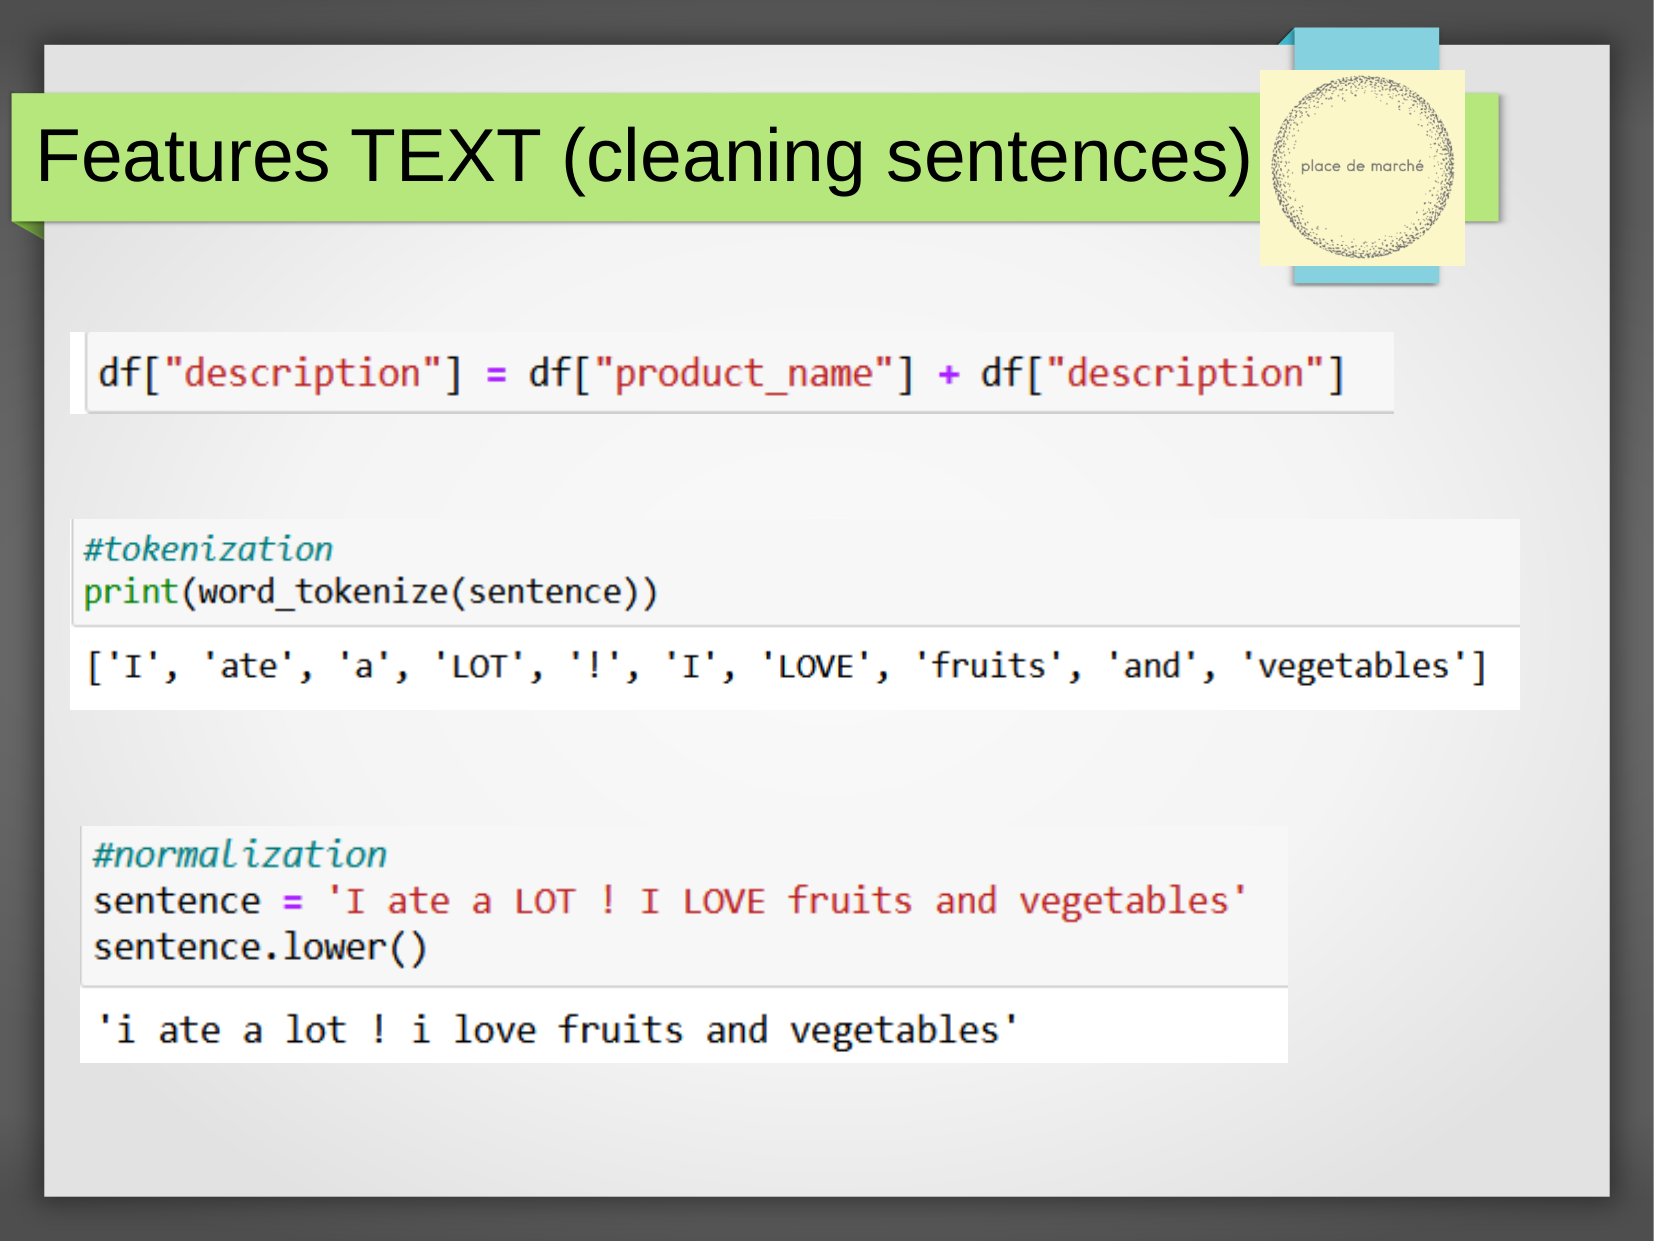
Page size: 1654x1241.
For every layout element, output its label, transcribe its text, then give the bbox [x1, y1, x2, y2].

title Features TEXT (cleaning sentences) [35, 70, 1260, 239]
picture [0, 0, 1654, 1241]
